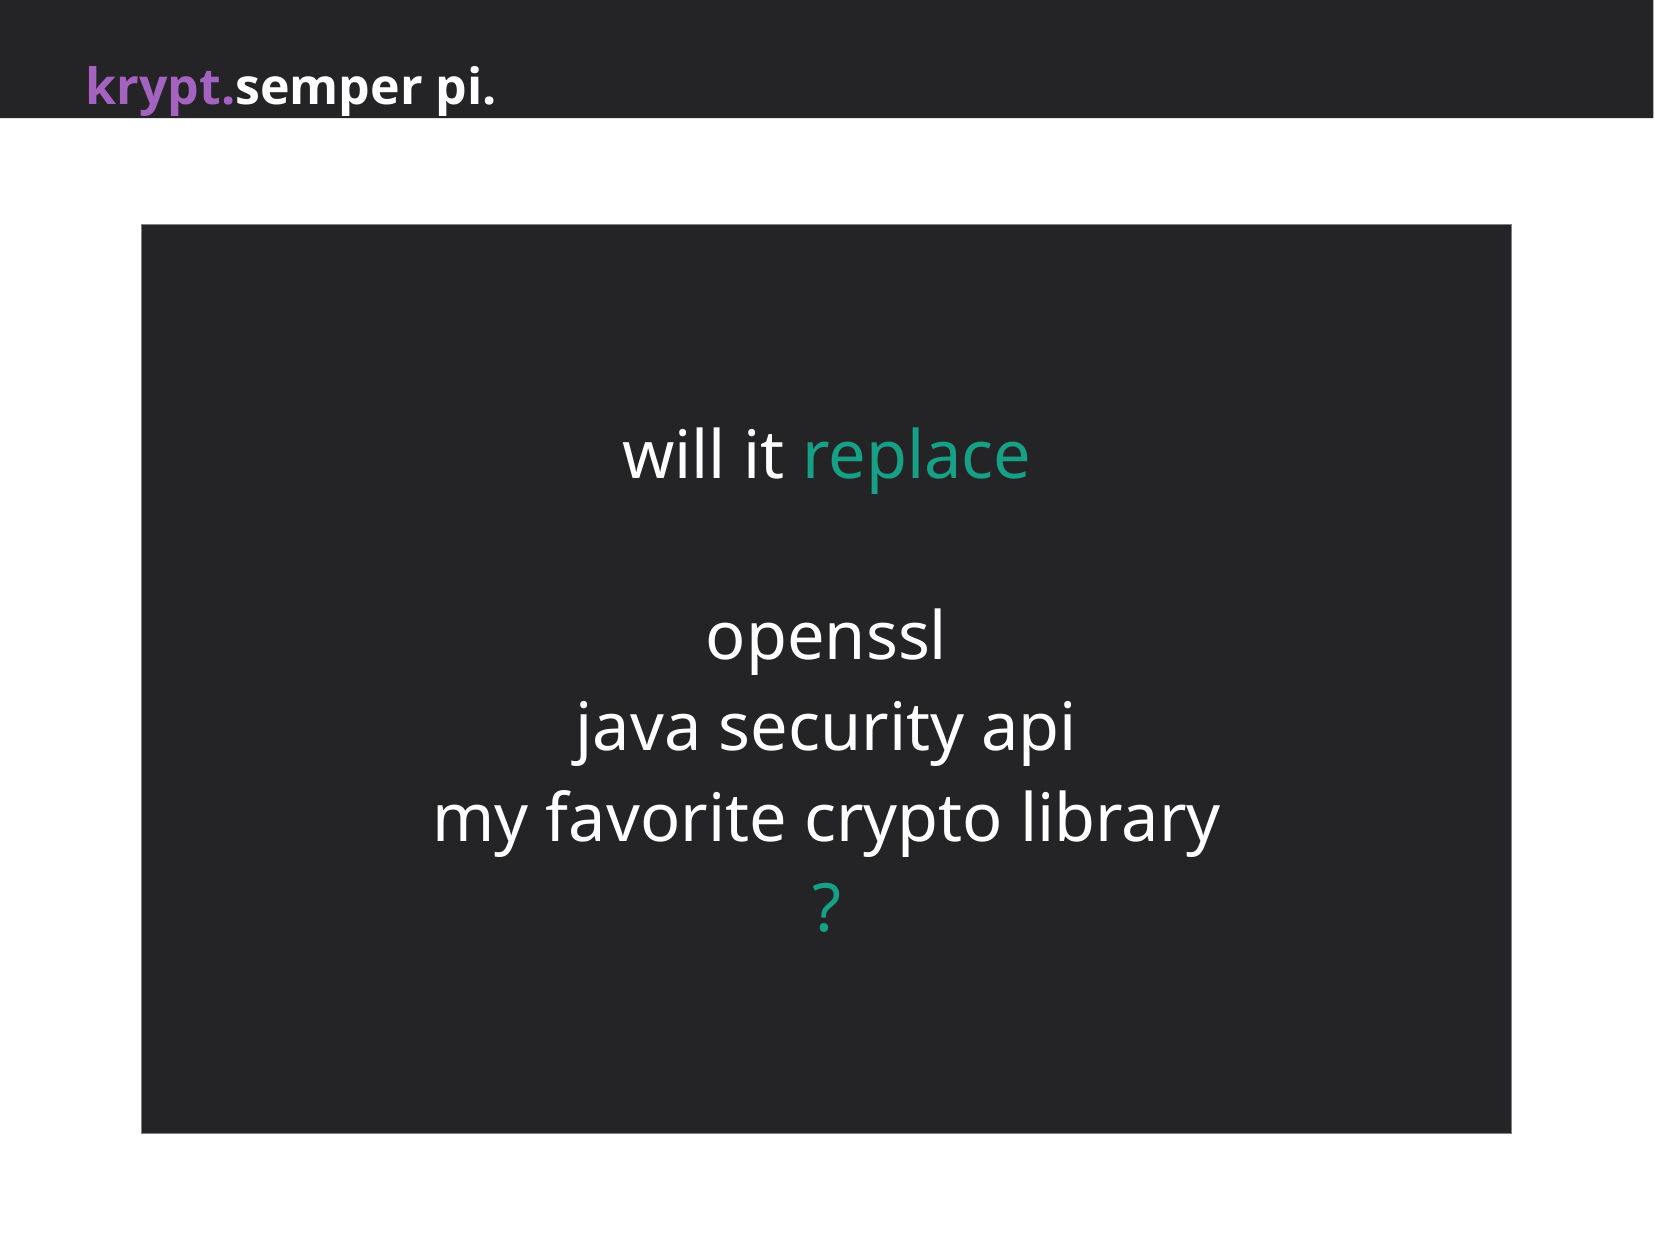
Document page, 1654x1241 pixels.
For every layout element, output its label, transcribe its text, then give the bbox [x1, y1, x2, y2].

text_box will it replace openssl java security api my favorite crypto library ? [141, 224, 1512, 1134]
text_box [0, 0, 1654, 119]
text_box [165, 531, 1441, 1087]
text_box krypt.semper pi. [70, 43, 544, 119]
